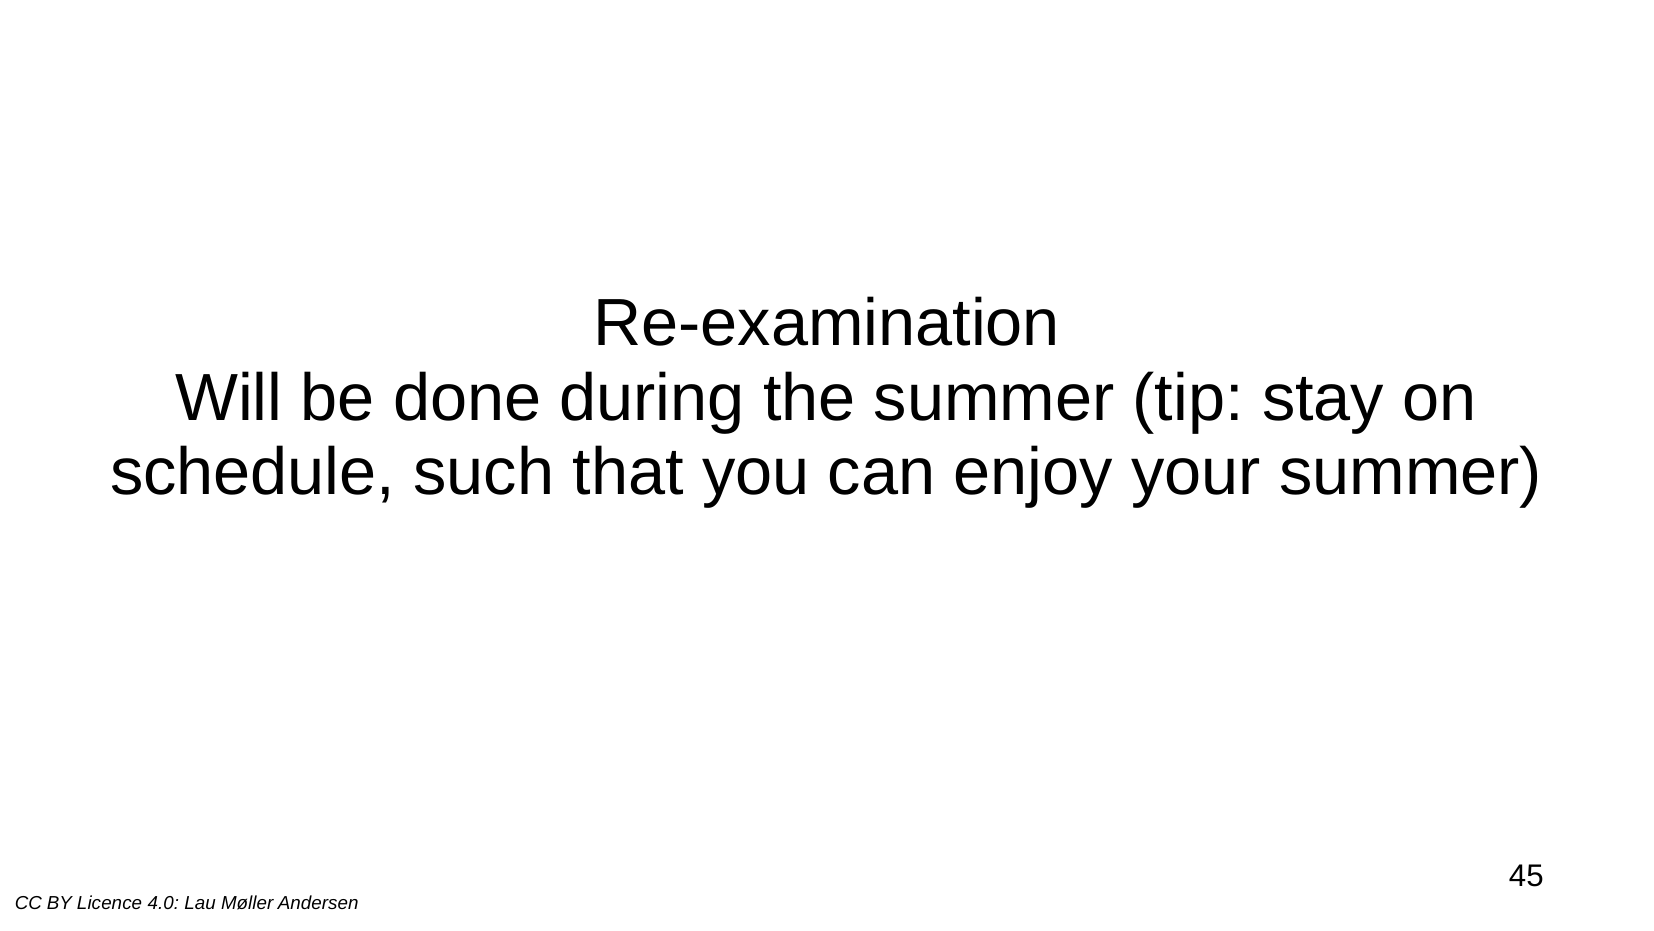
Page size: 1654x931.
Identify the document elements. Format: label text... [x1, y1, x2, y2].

text_box <nummer> [1494, 850, 1654, 921]
subtitle Re-examination Will be done during the summer (tip: stay on schedule, such that you can enjoy your summer) [82, 37, 1571, 757]
text_box CC BY Licence 4.0: Lau Møller Andersen [0, 885, 387, 921]
